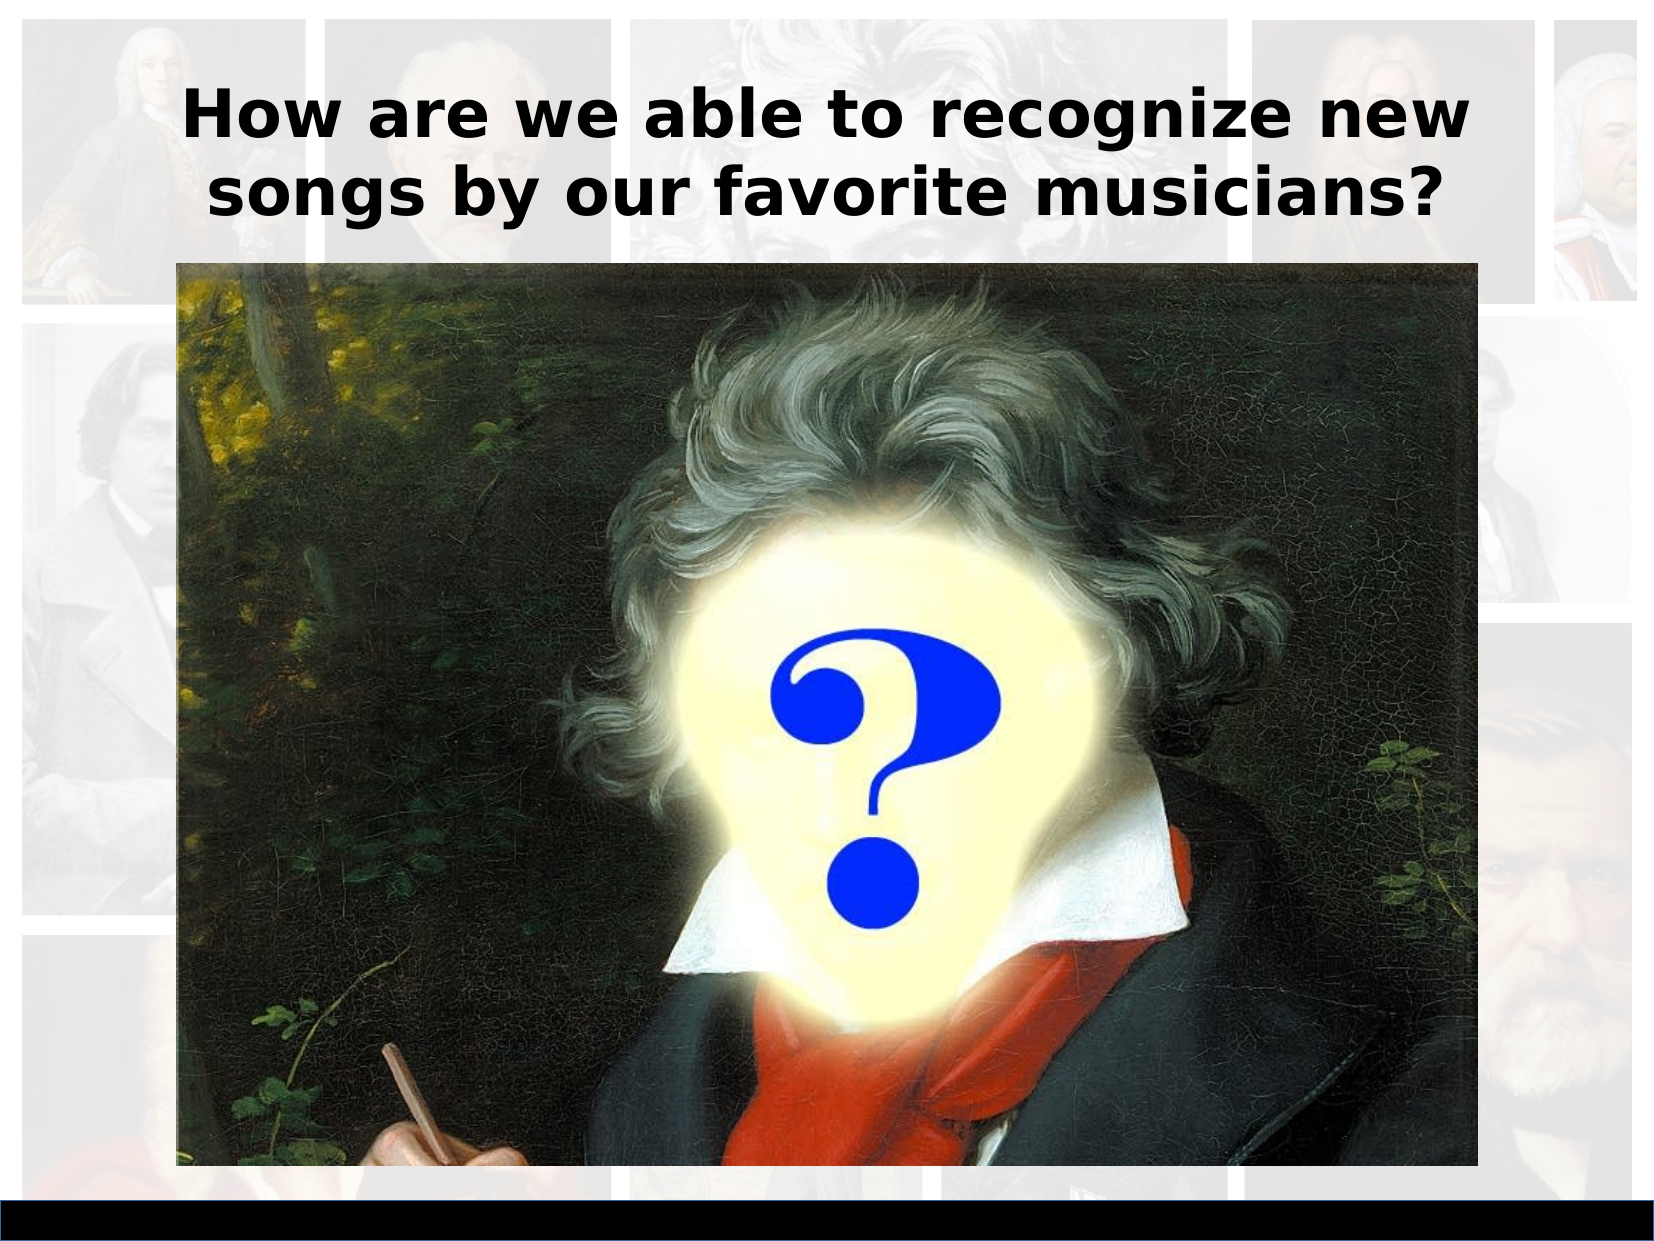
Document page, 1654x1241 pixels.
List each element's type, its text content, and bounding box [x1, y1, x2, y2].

title How are we able to recognize new songs by our favorite musicians? [82, 49, 1571, 257]
picture [176, 263, 1478, 1166]
